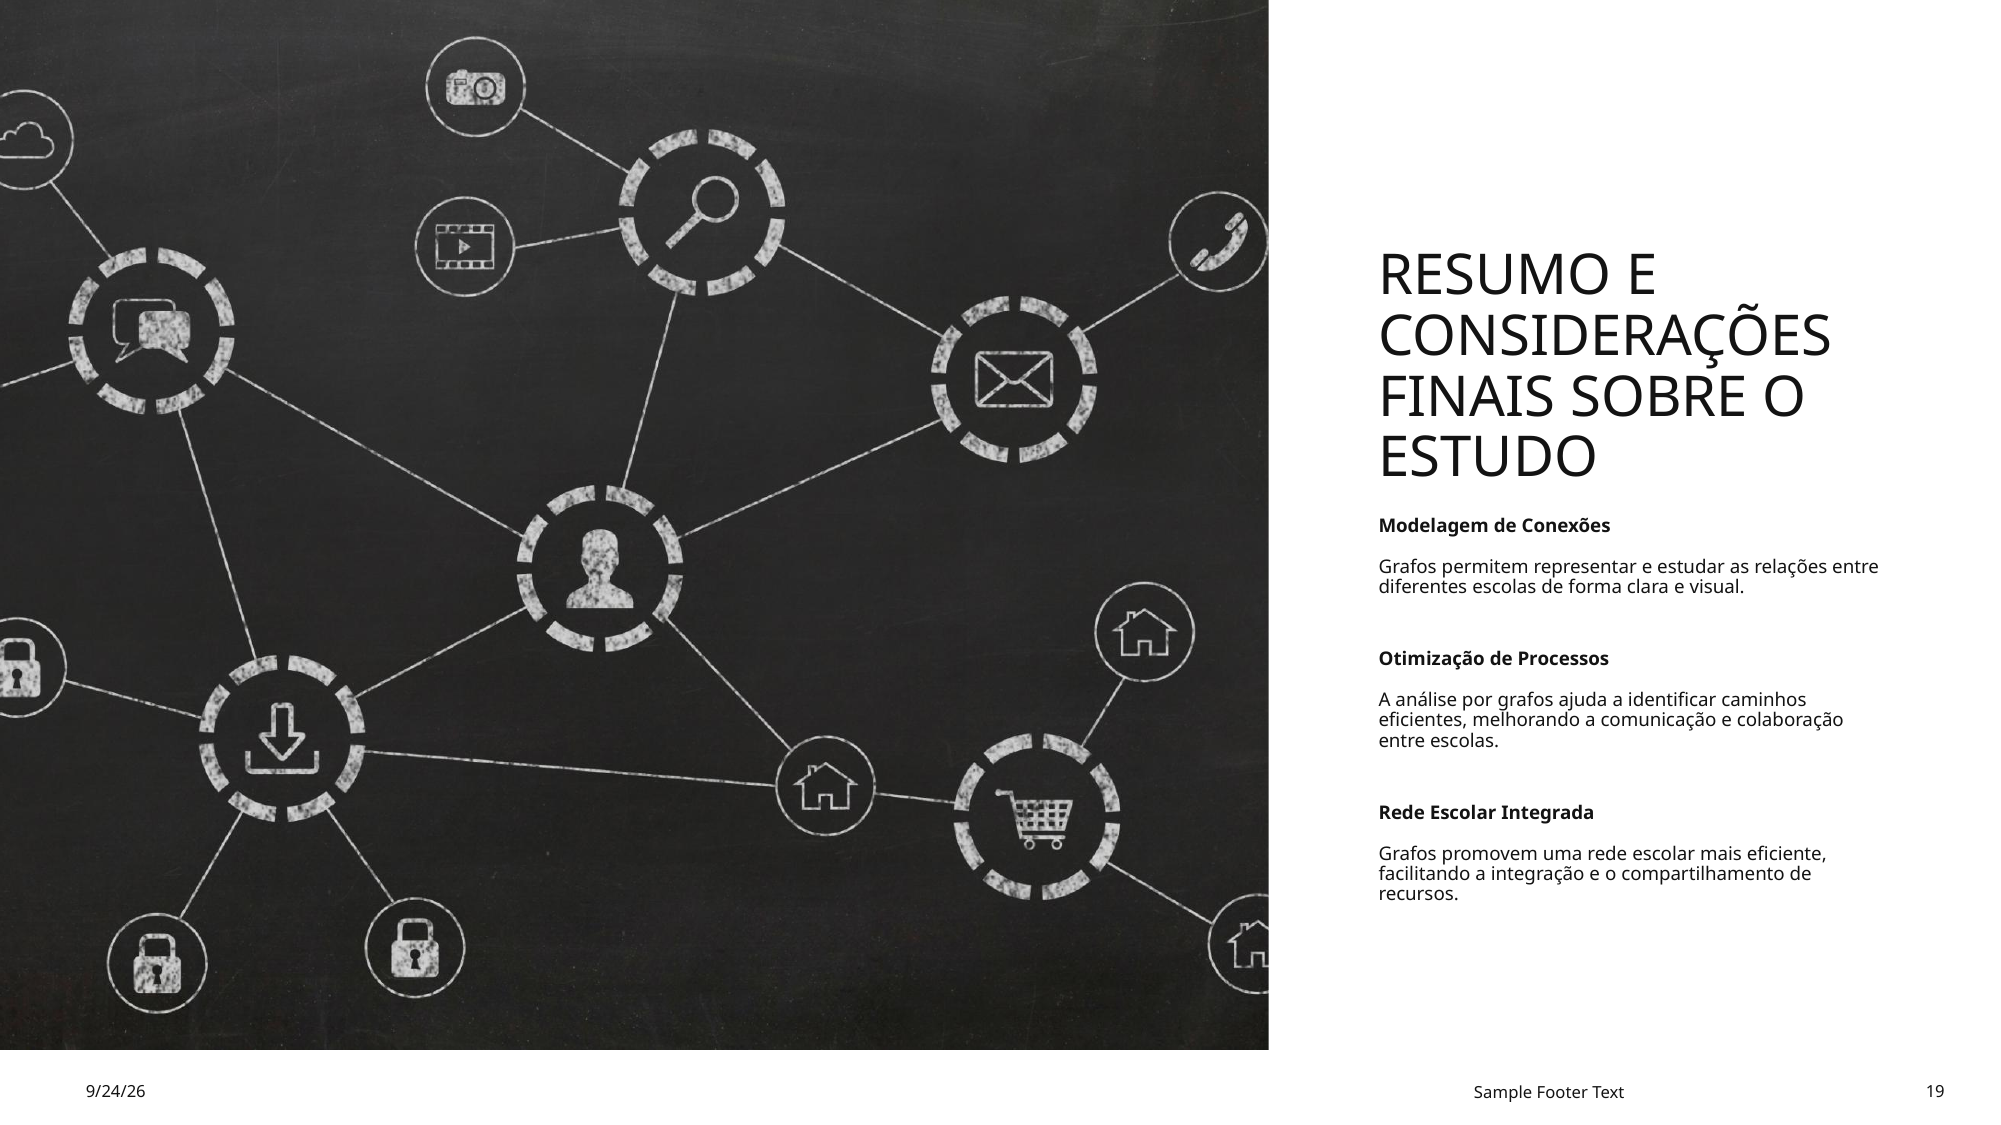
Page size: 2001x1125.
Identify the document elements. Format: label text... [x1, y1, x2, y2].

text_box Modelagem de Conexões Grafos permitem representar e estudar as relações entre diferentes escolas de forma clara e visual. Otimização de Processos A análise por grafos ajuda a identificar caminhos eficientes, melhorando a comunicação e colaboração entre escolas. Rede Escolar Integrada Grafos promovem uma rede escolar mais eficiente, facilitando a integração e o compartilhamento de recursos. [1363, 508, 1901, 994]
text_box Sample Footer Text [1458, 1064, 1896, 1120]
text_box 12/2/25 [70, 1064, 537, 1120]
text_box [1910, 1064, 1986, 1120]
title Resumo e considerações finais sobre o estudo [1363, 176, 1901, 497]
picture [0, 0, 1269, 1050]
